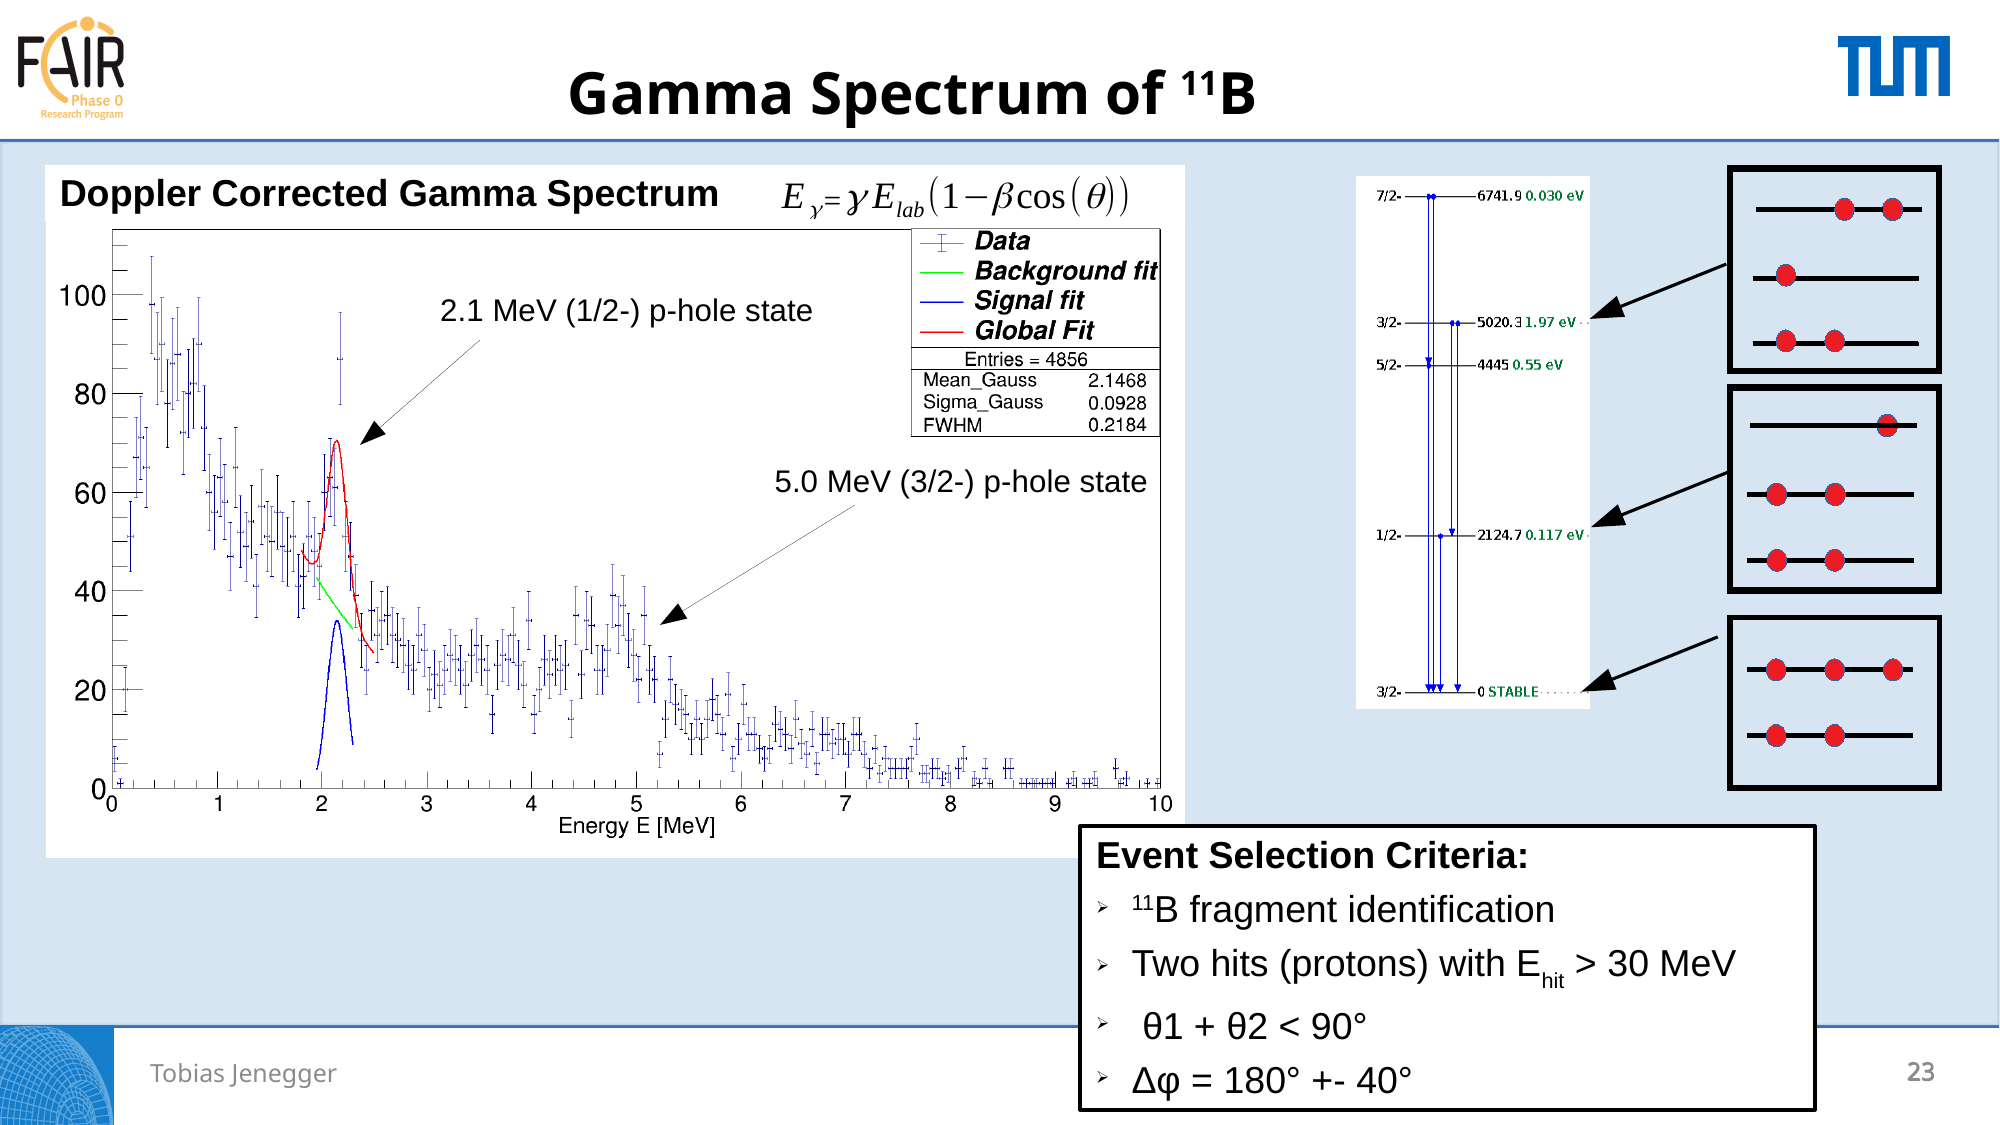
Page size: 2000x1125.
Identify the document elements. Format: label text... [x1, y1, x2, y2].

text_box Doppler Corrected Gamma Spectrum [45, 164, 1186, 222]
text_box <number> [1817, 1043, 1951, 1104]
text_box Event Selection Criteria: 11B fragment identification Two hits (protons) with Ehit > 30 MeV θ1 + θ2 < 90° Δφ = 180° +- 40° [1080, 825, 1816, 1111]
text_box [1727, 384, 1942, 594]
picture [0, 1025, 114, 1125]
picture [1356, 176, 1590, 710]
text_box 2.1 MeV (1/2-) p-hole state [425, 286, 861, 340]
picture [45, 219, 1185, 858]
text_box Gamma Spectrum of 11B [315, 45, 1511, 167]
picture [15, 15, 142, 120]
chart [774, 174, 1137, 219]
text_box [1727, 165, 1942, 374]
text_box 5.0 MeV (3/2-) p-hole state [714, 456, 1210, 531]
picture [1838, 36, 1950, 96]
text_box [1727, 615, 1942, 791]
